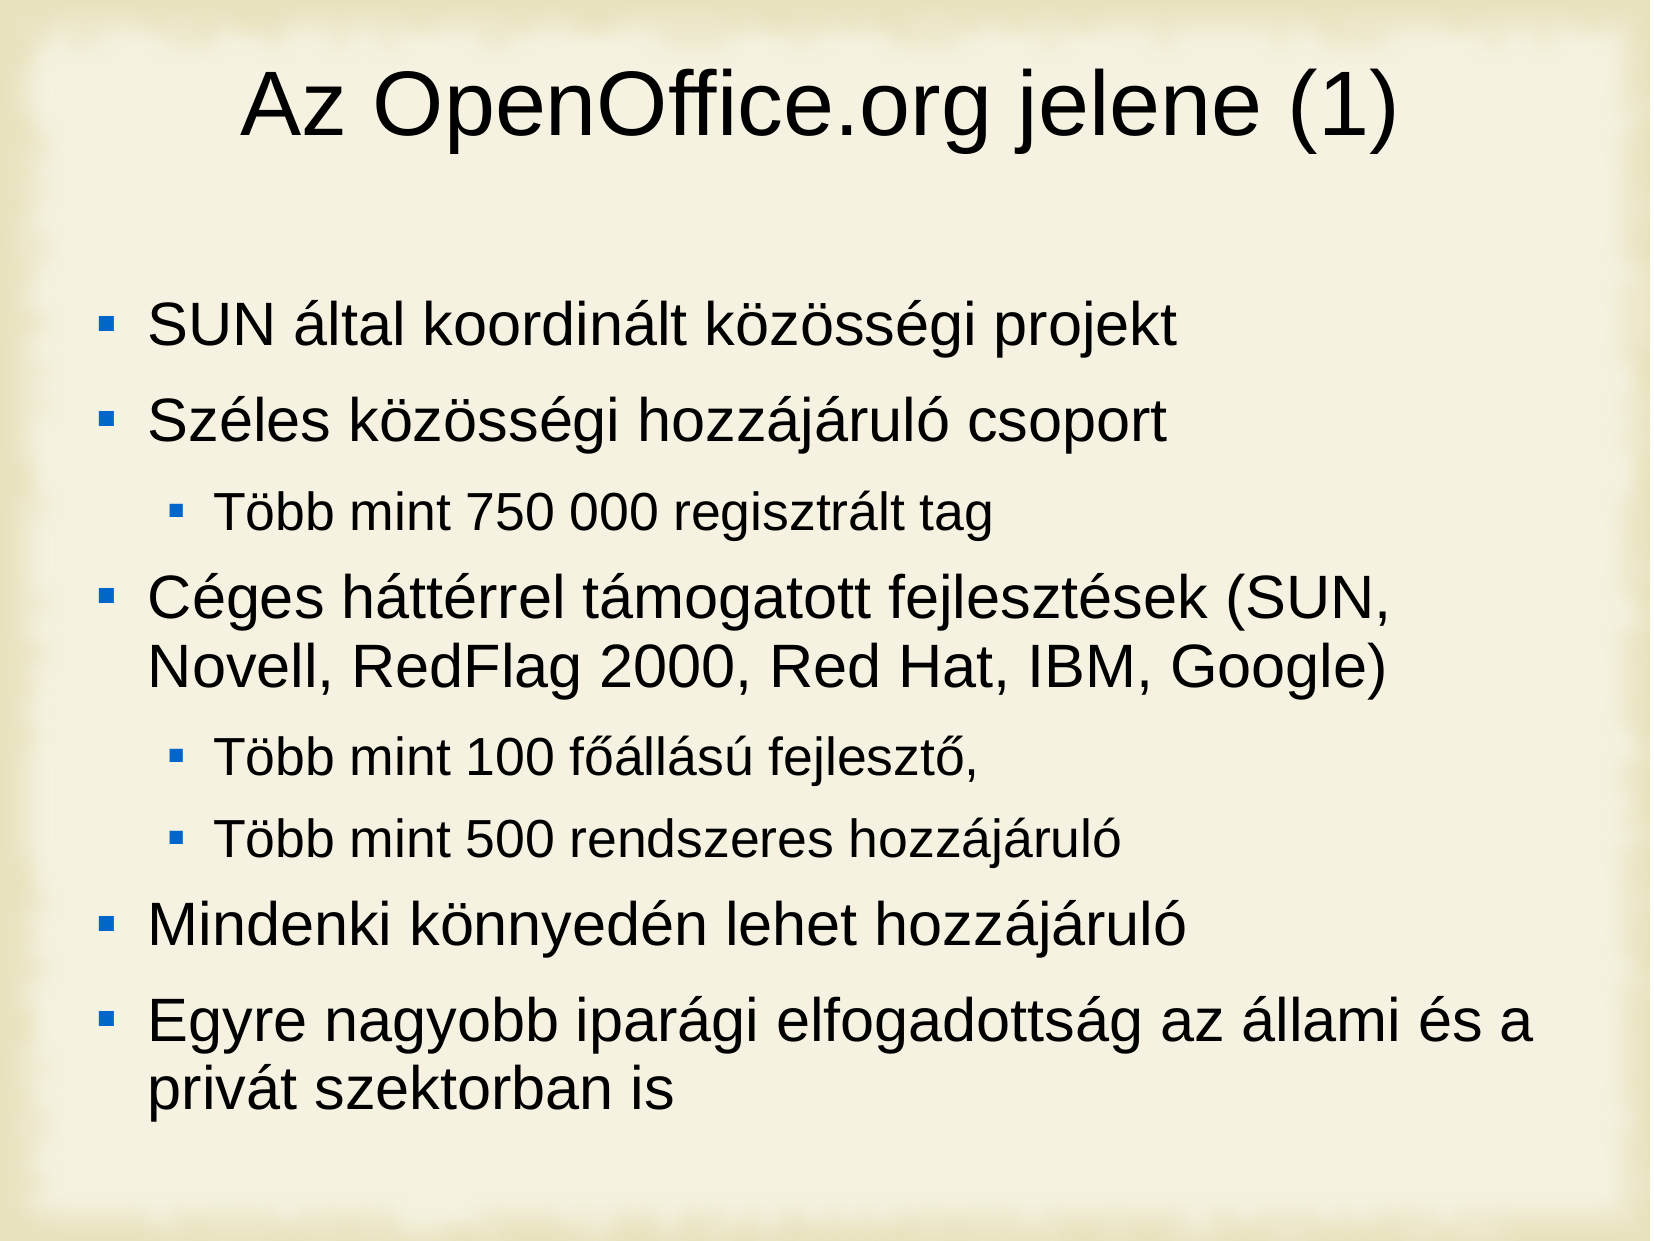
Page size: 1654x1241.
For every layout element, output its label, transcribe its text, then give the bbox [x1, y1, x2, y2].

title Az OpenOffice.org jelene (1) [76, 0, 1565, 208]
list SUN által koordinált közösségi projekt Széles közösségi hozzájáruló csoport Több mint 750 000 regisztrált tag Céges háttérrel támogatott fejlesztések (SUN, Novell, RedFlag 2000, Red Hat, IBM, Google) Több mint 100 főállású fejlesztő, Több mint 500 rendszeres hozzájáruló Mindenki könnyedén lehet hozzájáruló Egyre nagyobb iparági elfogadottság az állami és a privát szektorban is [82, 290, 1571, 1123]
picture [0, 0, 1651, 1241]
